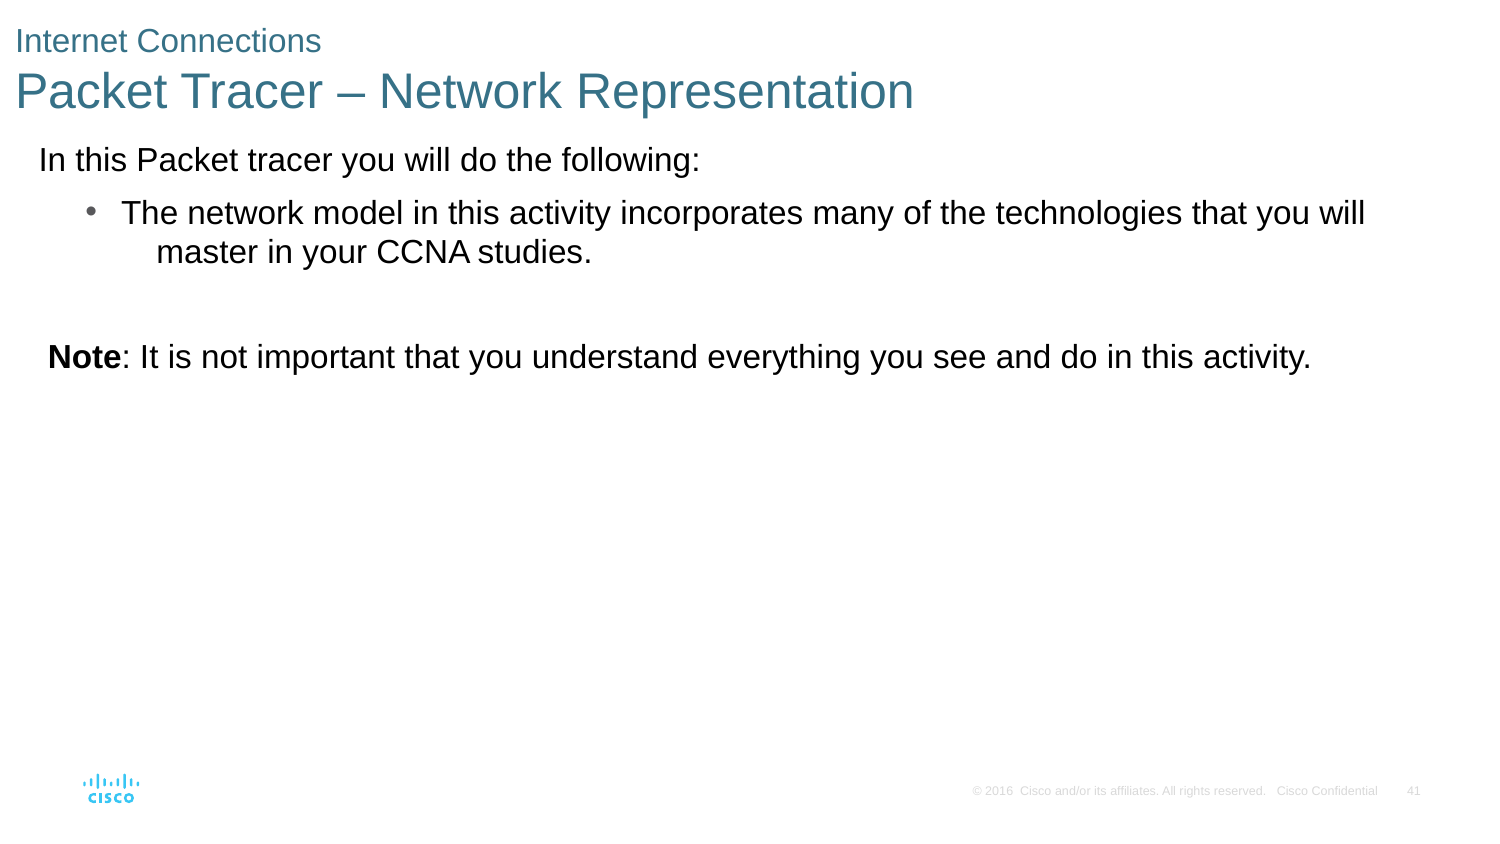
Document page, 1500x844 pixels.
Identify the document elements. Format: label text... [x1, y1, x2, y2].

list In this Packet tracer you will do the following: The network model in this activity incorporates many of the technologies that you will master in your CCNA studies. Note: It is not important that you understand everything you see and do in this activity. [23, 131, 1476, 694]
title Internet Connections Packet Tracer – Network Representation [0, 6, 1500, 132]
